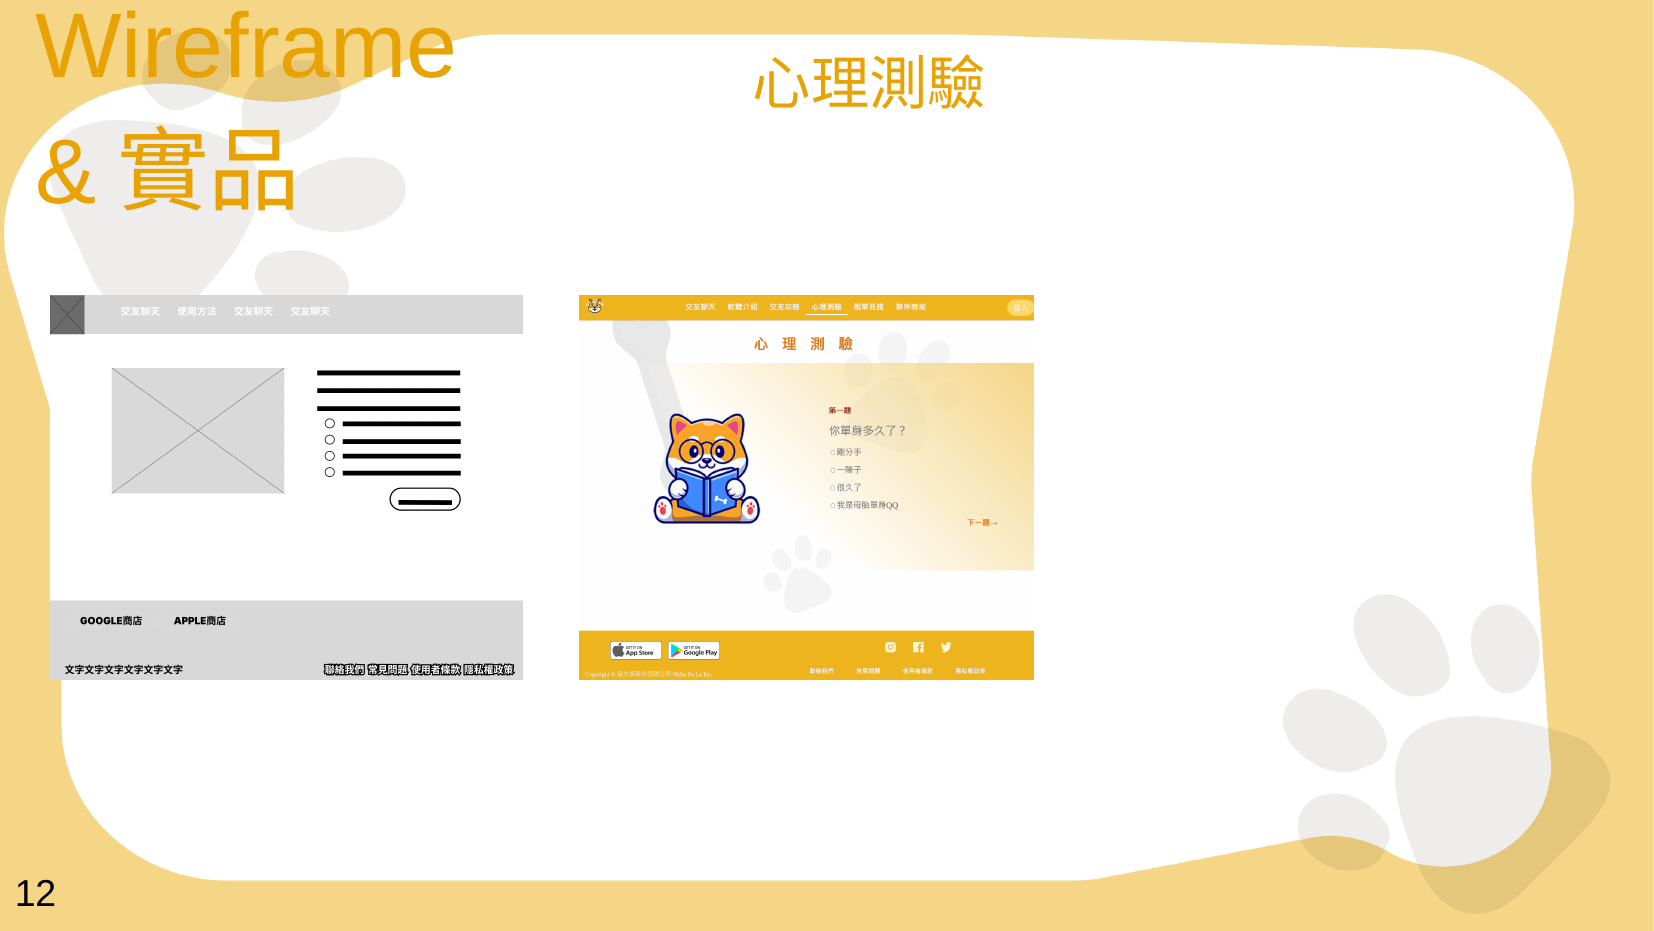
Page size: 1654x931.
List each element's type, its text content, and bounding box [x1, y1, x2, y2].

text_box 心理測驗 [738, 29, 1034, 200]
text_box <編號> [0, 865, 460, 931]
picture [0, 0, 1654, 931]
title Wireframe &實品 [0, 0, 597, 225]
